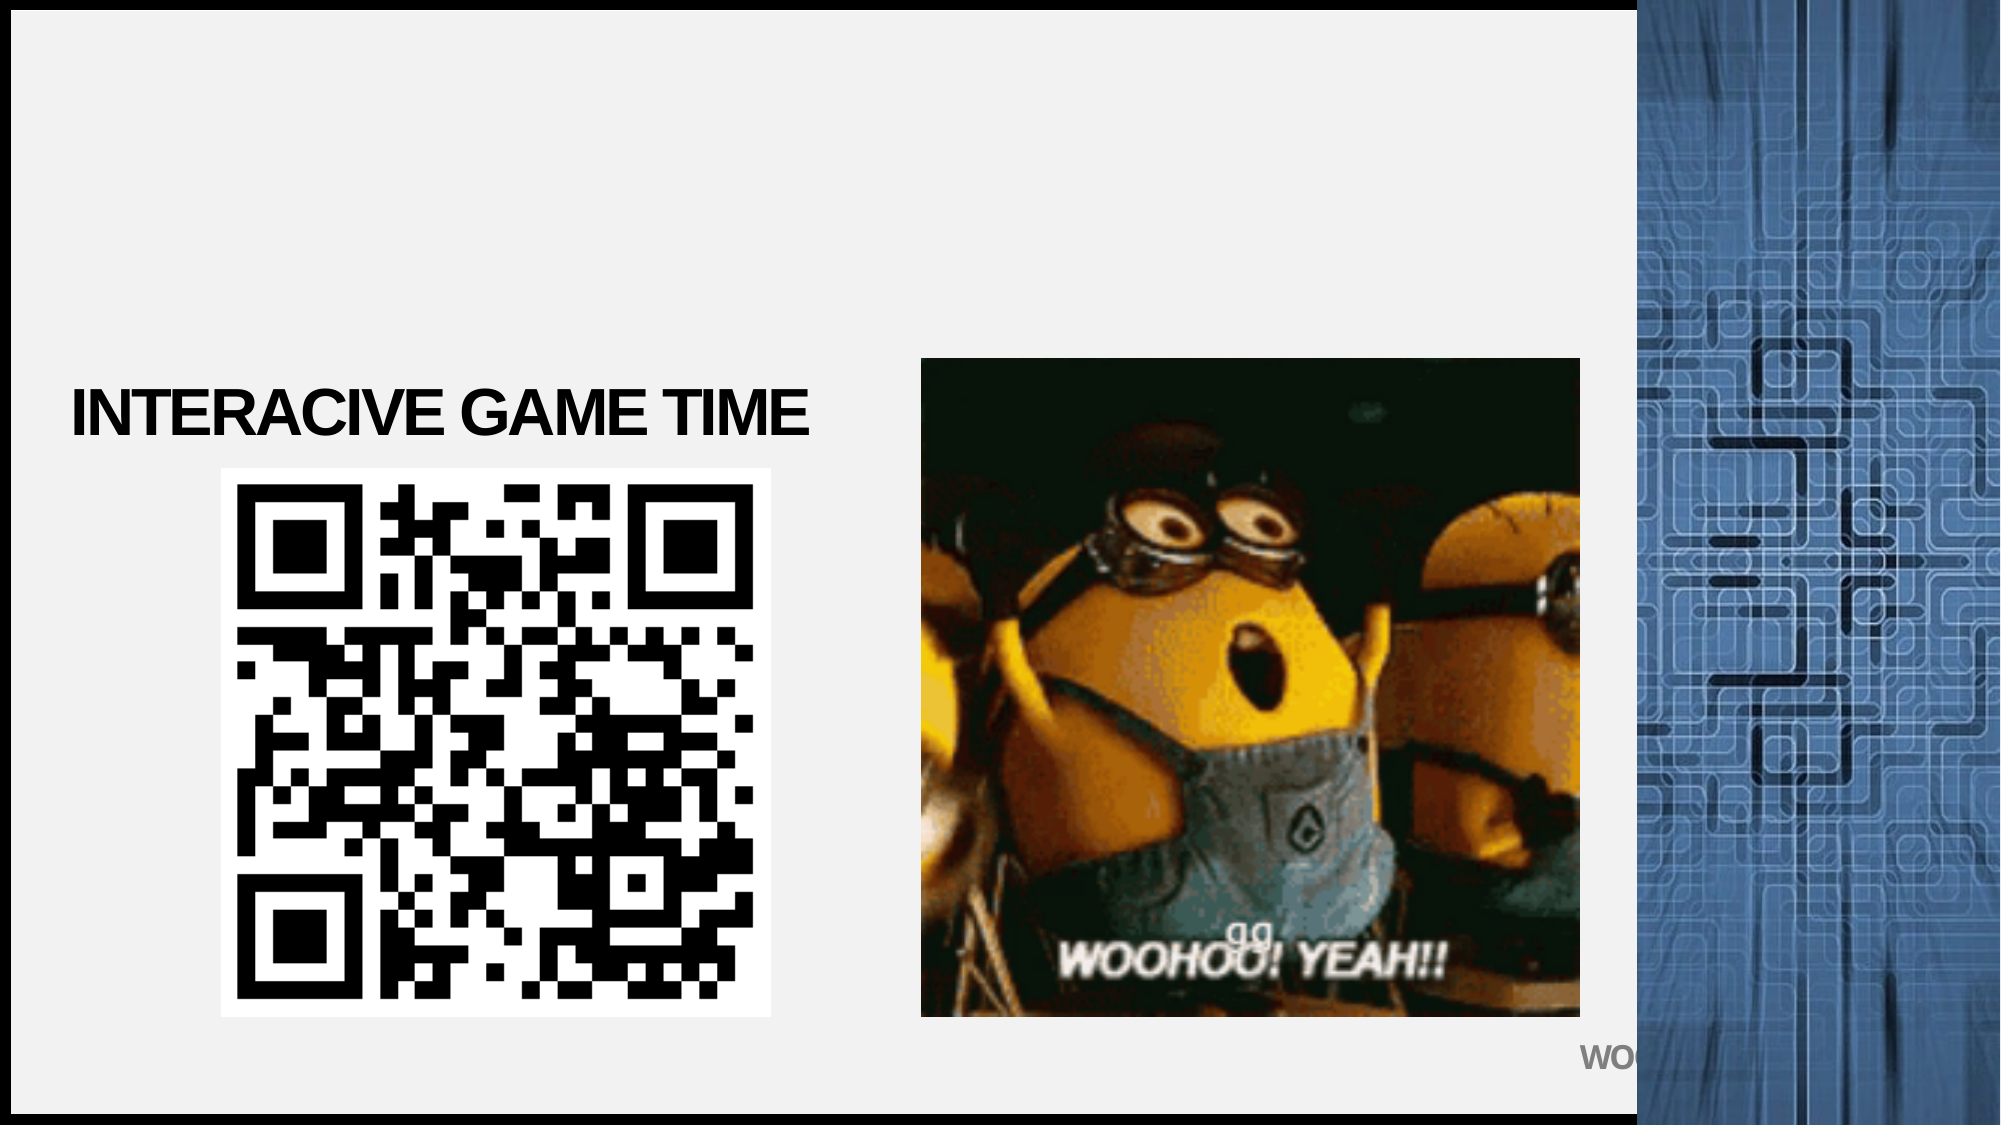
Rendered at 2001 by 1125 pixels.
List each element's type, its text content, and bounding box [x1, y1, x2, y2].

picture [221, 468, 771, 1017]
picture [921, 358, 1580, 1017]
picture [1637, 0, 2000, 1125]
title INTERACIVE GAME TIME [70, 0, 1580, 977]
